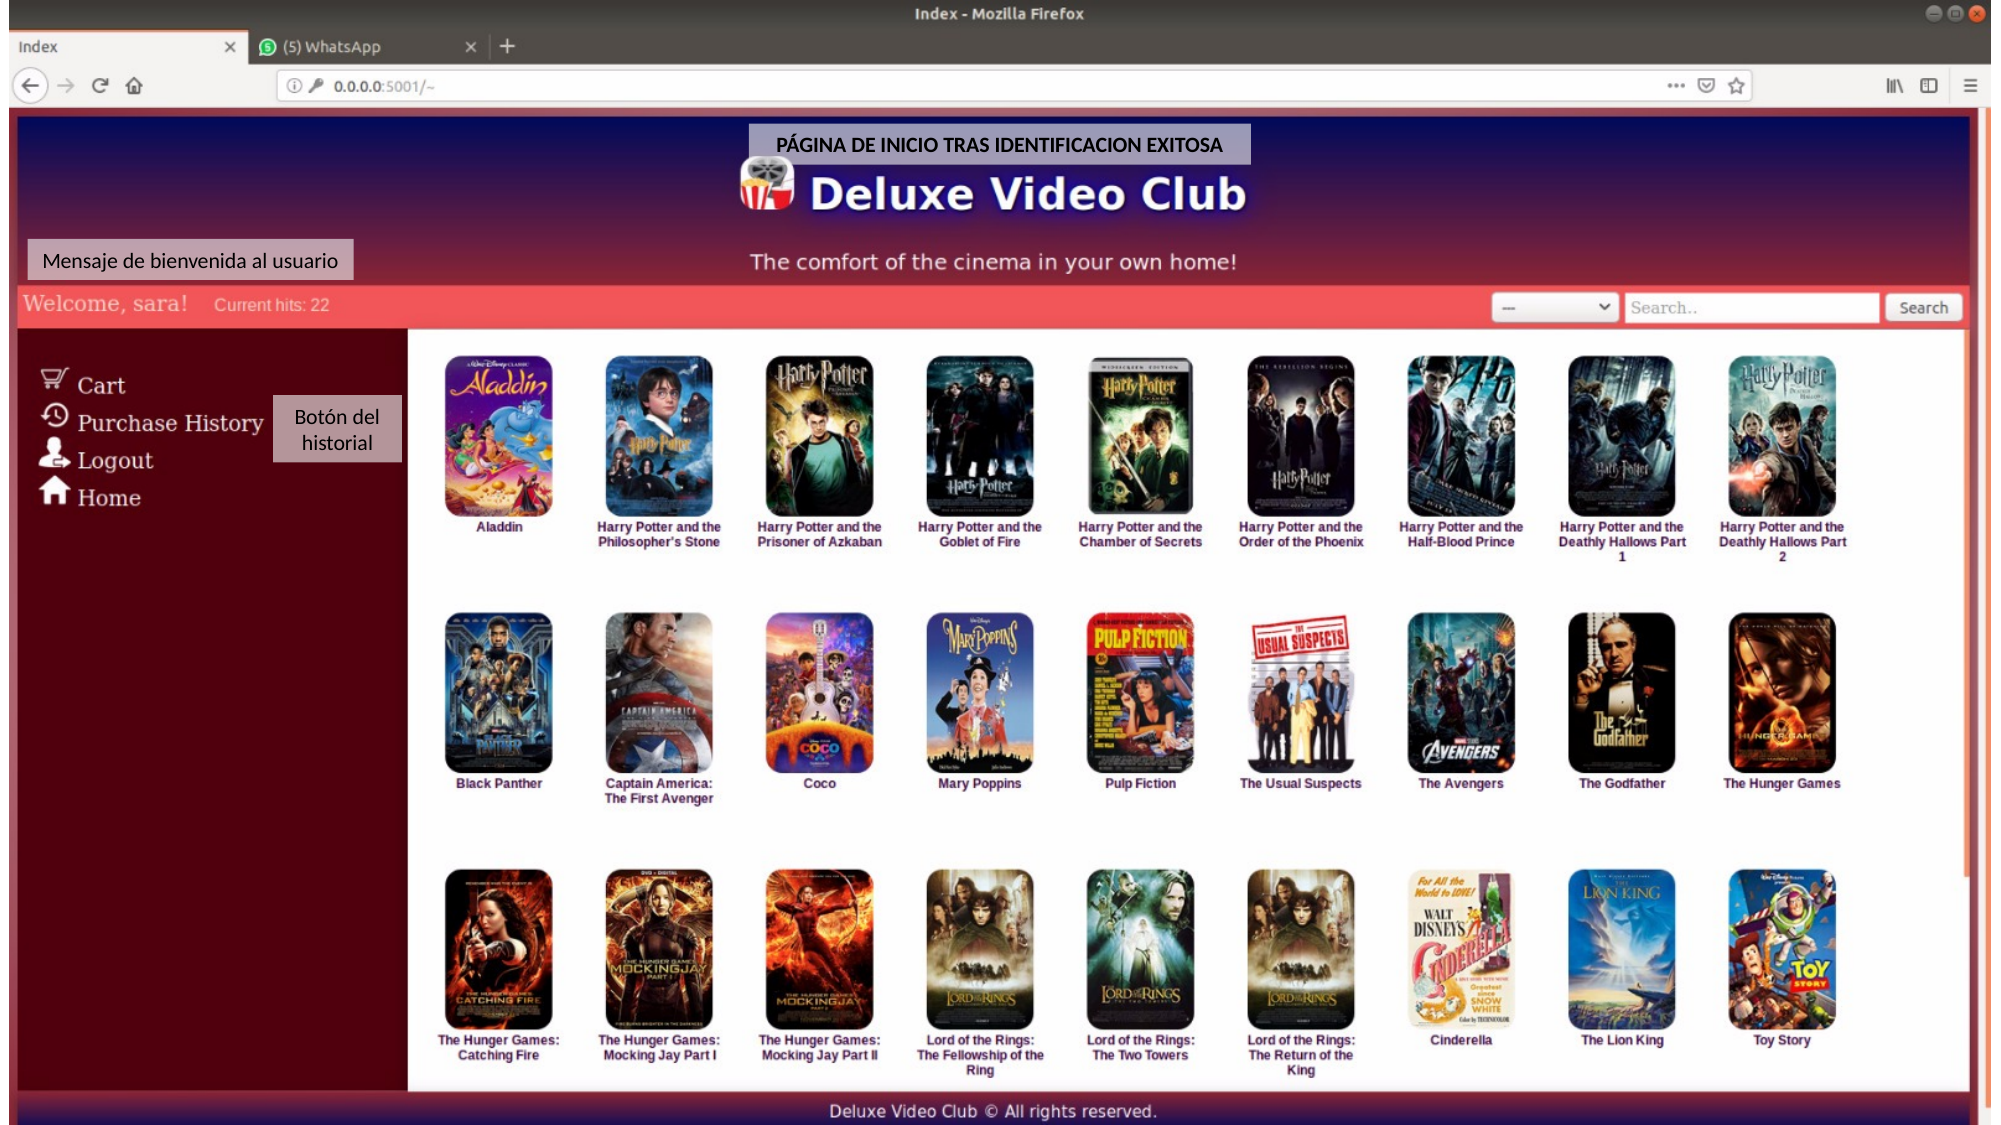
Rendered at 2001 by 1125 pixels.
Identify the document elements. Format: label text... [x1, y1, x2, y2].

text_box Mensaje de bienvenida al usuario [27, 238, 354, 280]
picture [9, 0, 1991, 1125]
text_box PÁGINA DE INICIO TRAS IDENTIFICACION EXITOSA [748, 123, 1251, 165]
text_box Botón del historial [273, 395, 402, 463]
